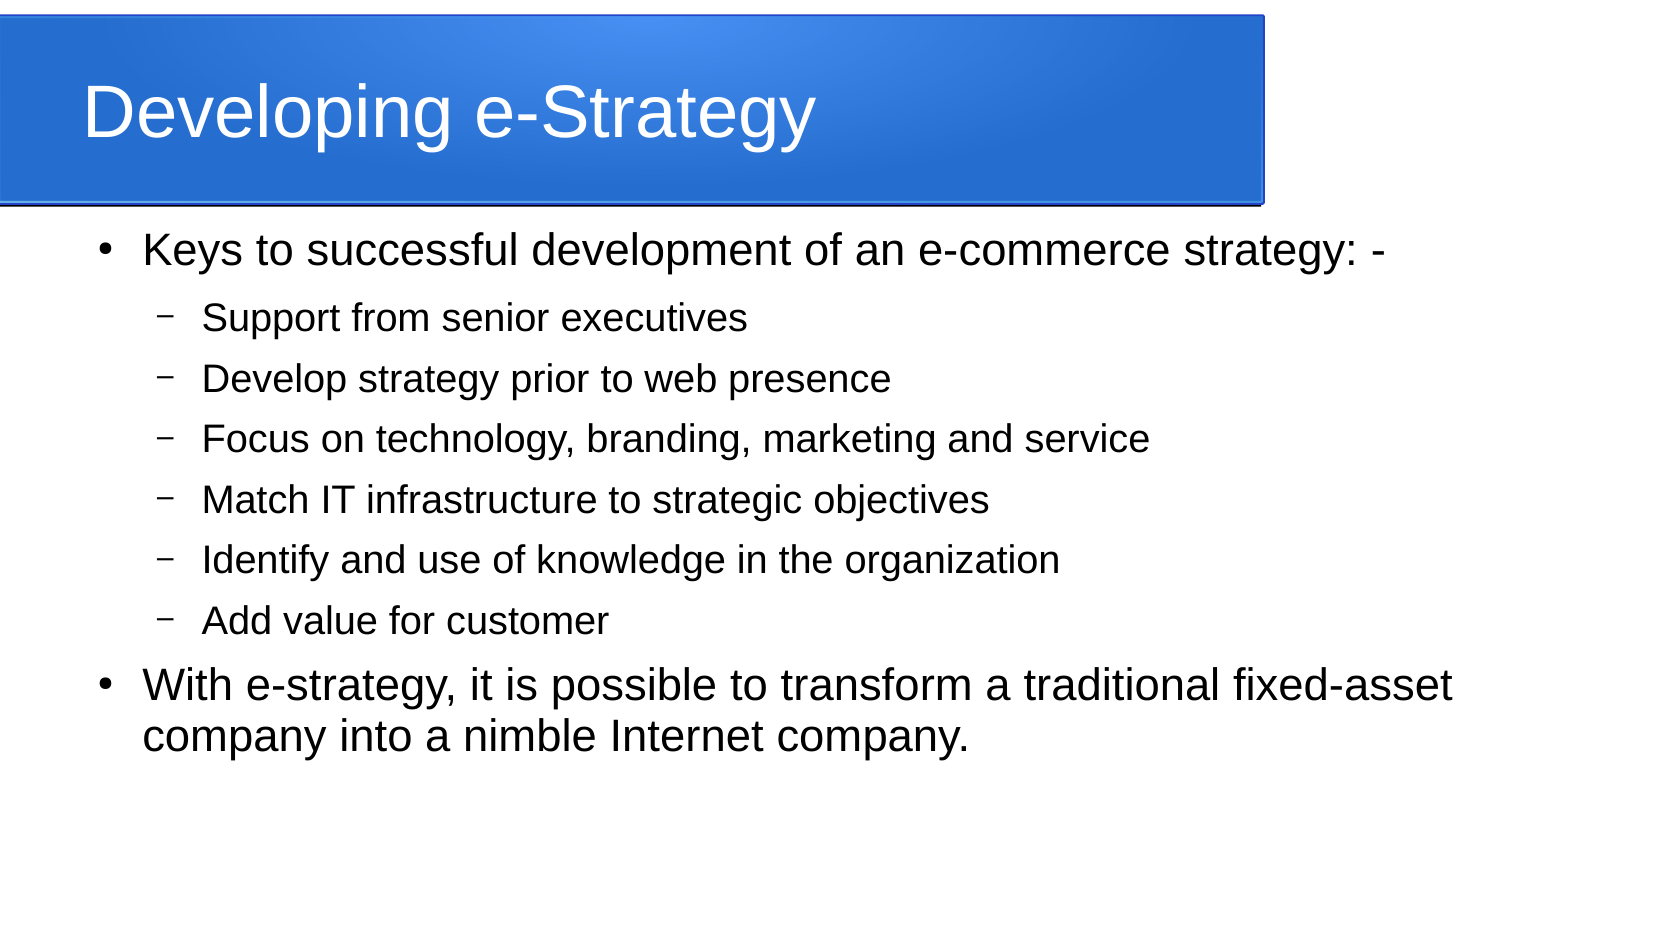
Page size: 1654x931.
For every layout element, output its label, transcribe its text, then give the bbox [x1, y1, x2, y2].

list Keys to successful development of an e-commerce strategy: - Support from senior executives Develop strategy prior to web presence Focus on technology, branding, marketing and service Match IT infrastructure to strategic objectives Identify and use of knowledge in the organization Add value for customer With e-strategy, it is possible to transform a traditional fixed-asset company into a nimble Internet company. [82, 224, 1571, 764]
title Developing e-Strategy [82, 35, 1235, 189]
